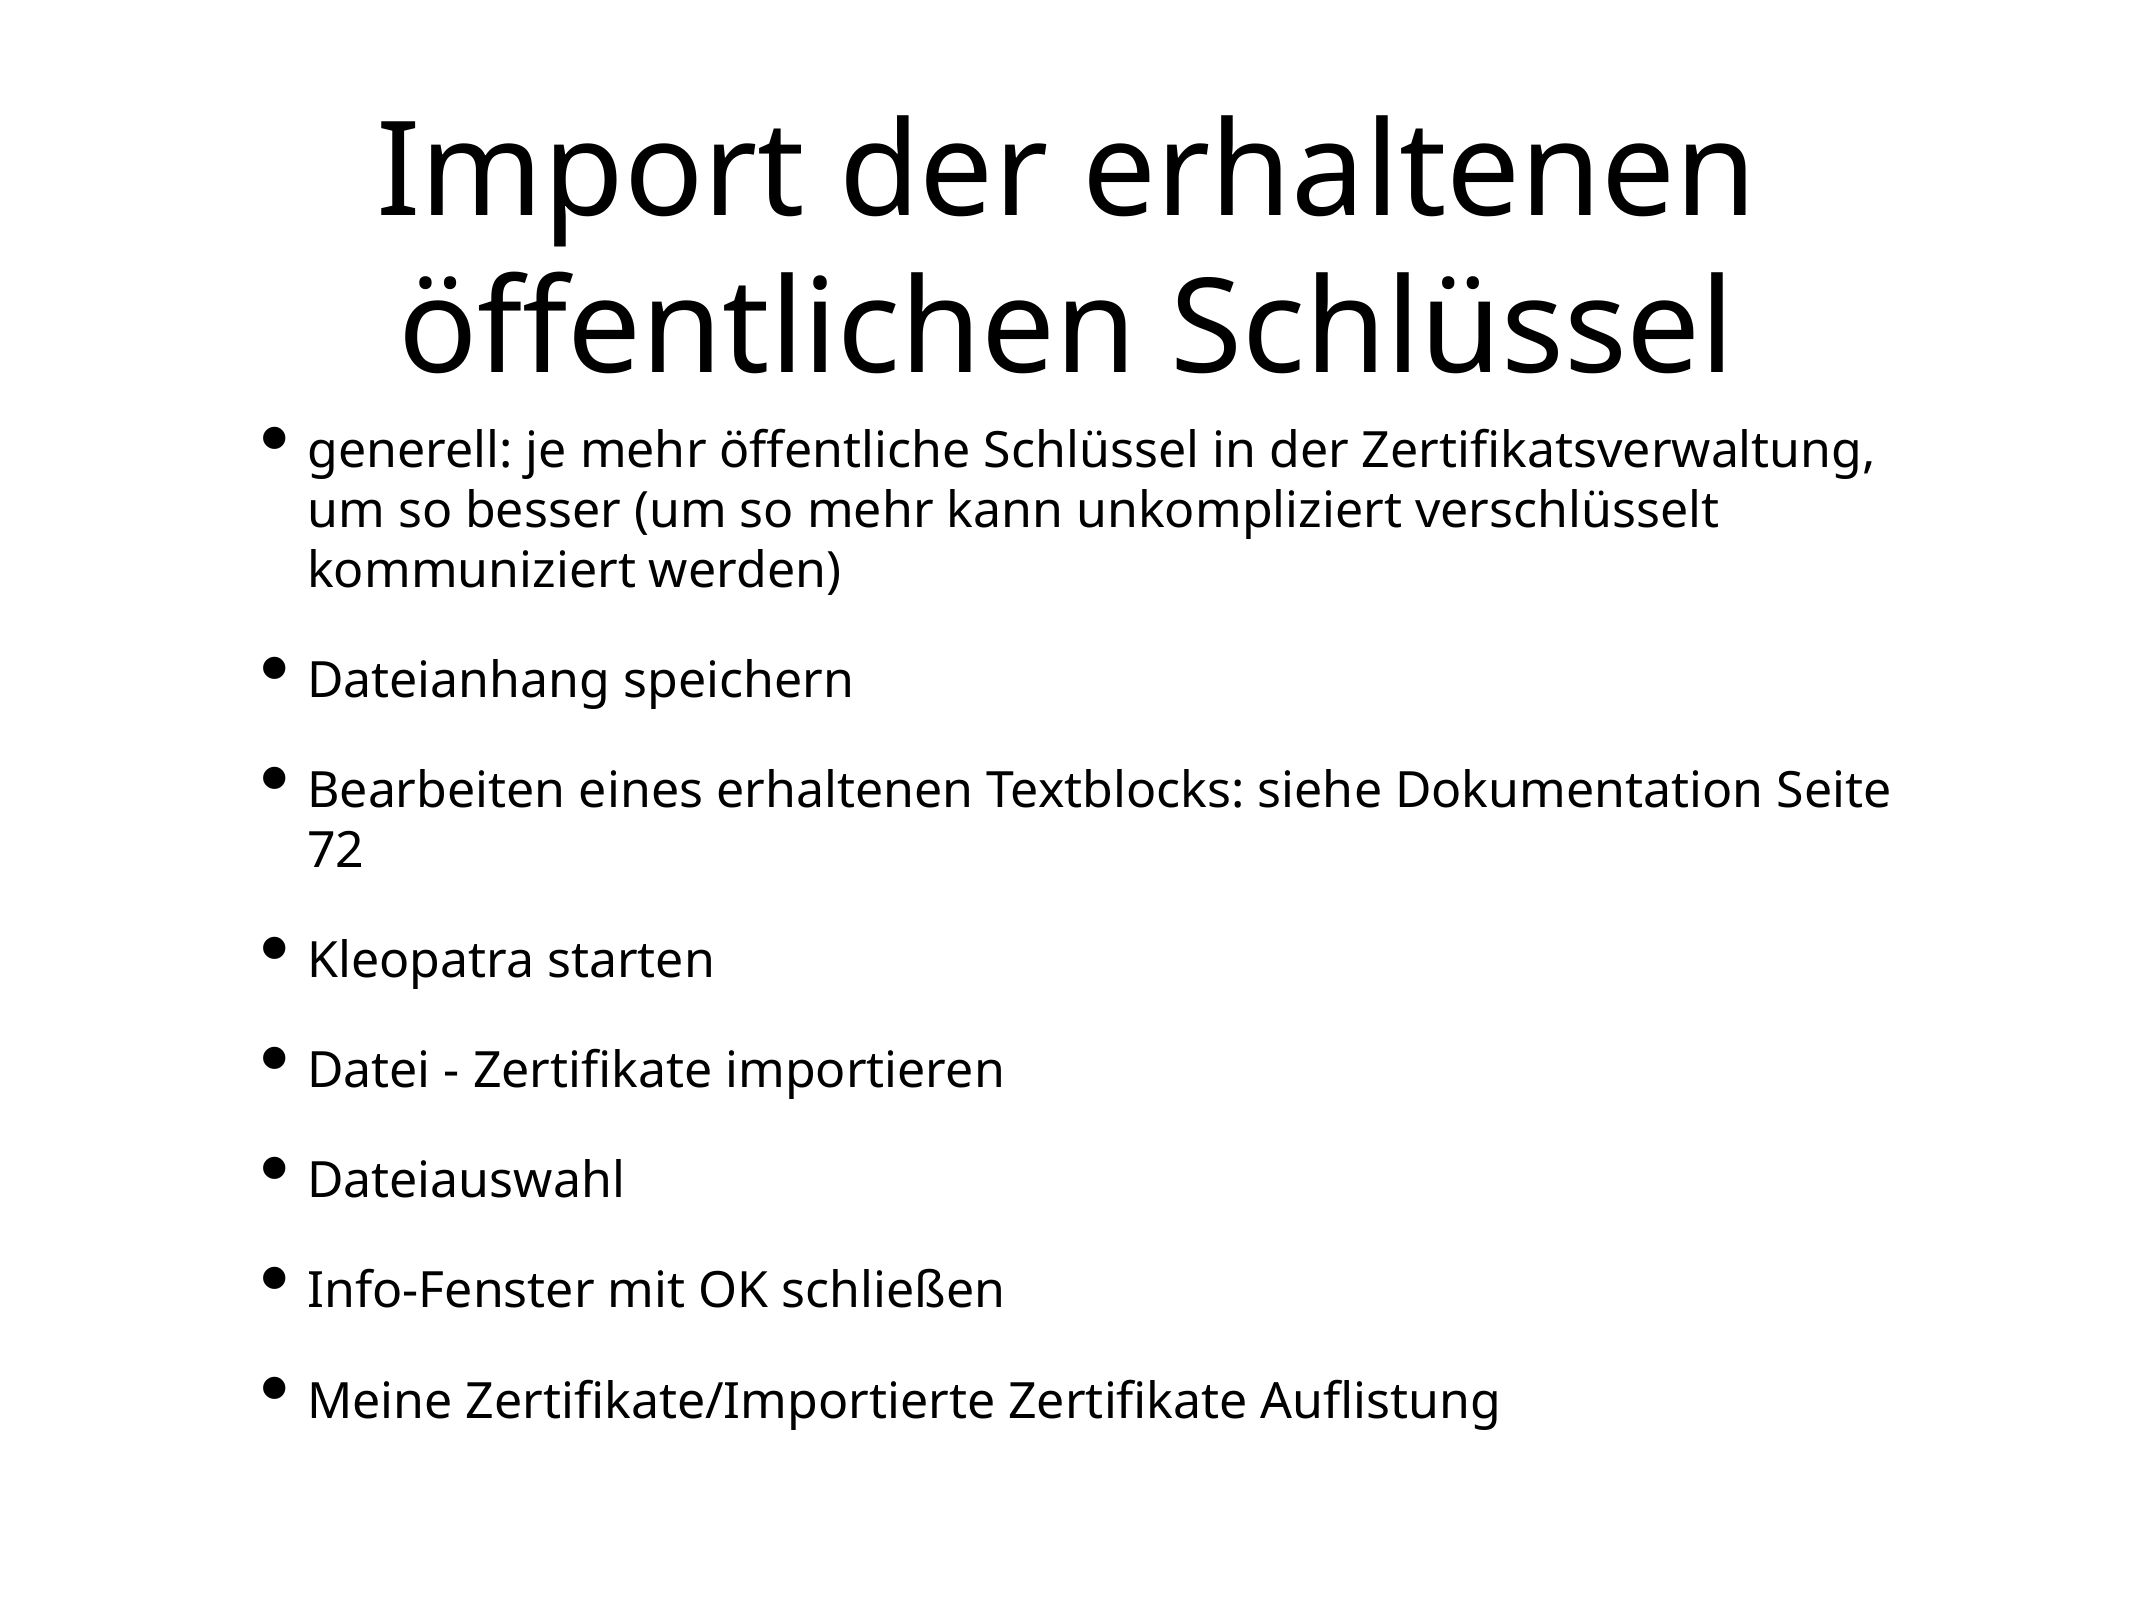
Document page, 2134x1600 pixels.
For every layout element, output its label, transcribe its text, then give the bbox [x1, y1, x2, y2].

list generell: je mehr öffentliche Schlüssel in der Zertifikatsverwaltung, um so besser (um so mehr kann unkompliziert verschlüsselt kommuniziert werden) Dateianhang speichern Bearbeiten eines erhaltenen Textblocks: siehe Dokumentation Seite 72 Kleopatra starten Datei - Zertifikate importieren Dateiauswahl Info-Fenster mit OK schließen Meine Zertifikate/Importierte Zertifikate Auflistung [208, 454, 1925, 1392]
title Import der erhaltenen öffentlichen Schlüssel [208, 41, 1925, 442]
